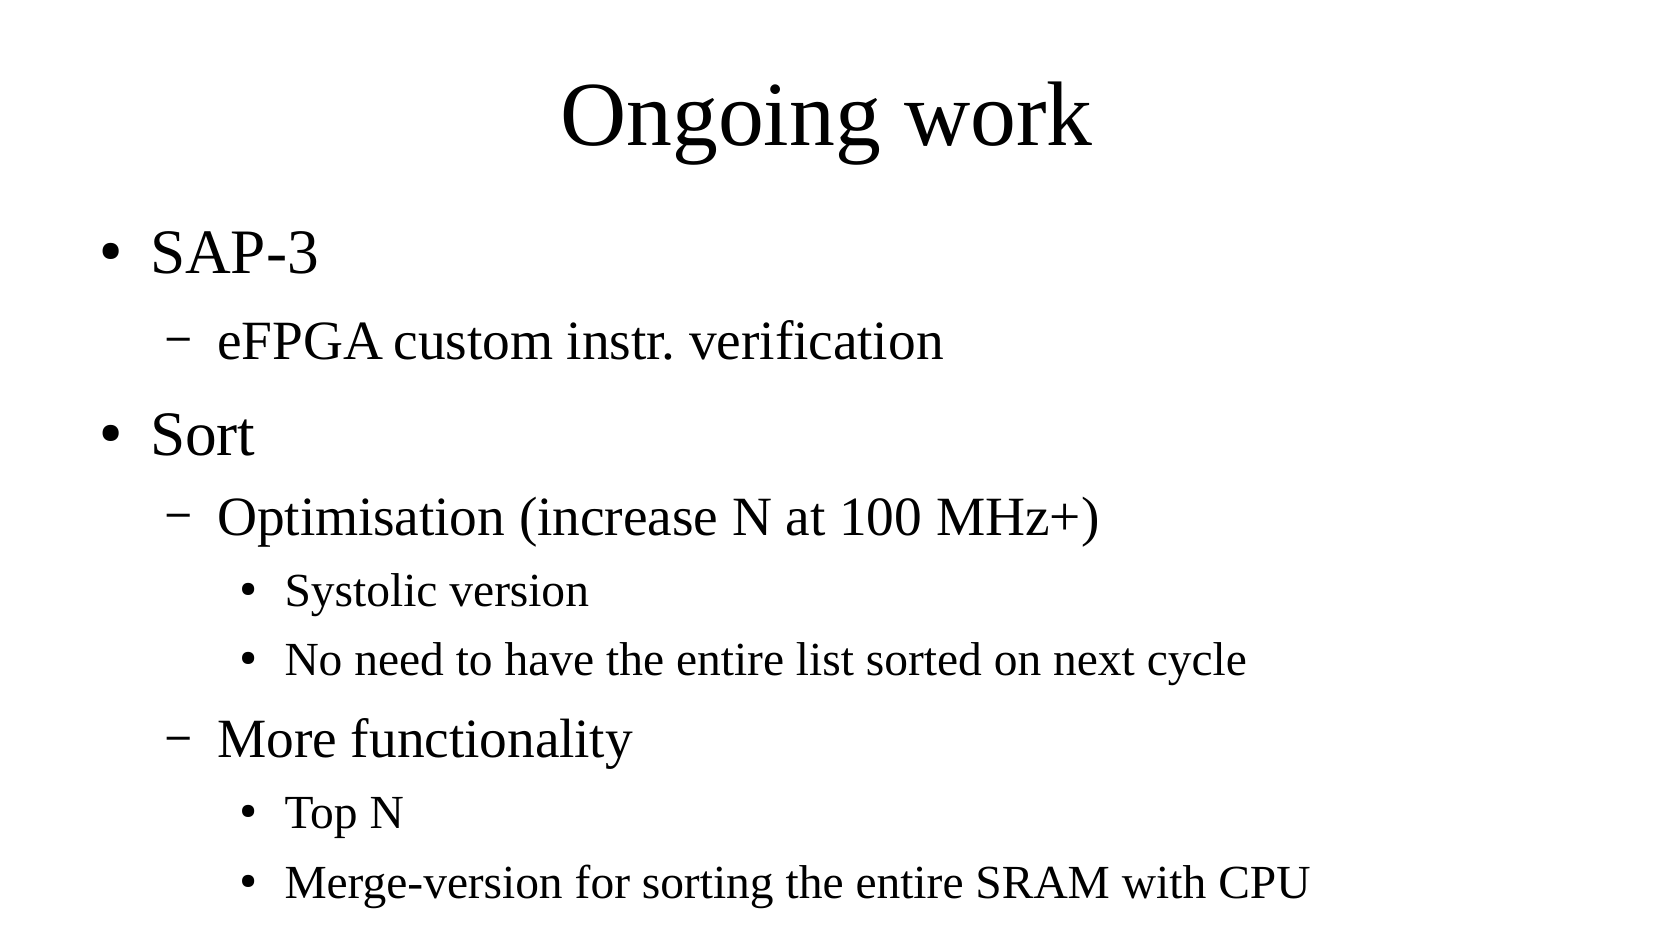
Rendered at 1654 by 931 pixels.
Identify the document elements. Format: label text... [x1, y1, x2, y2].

list SAP-3 eFPGA custom instr. verification Sort Optimisation (increase N at 100 MHz+) Systolic version No need to have the entire list sorted on next cycle More functionality Top N Merge-version for sorting the entire SRAM with CPU [82, 217, 1571, 916]
title Ongoing work [82, 37, 1571, 193]
